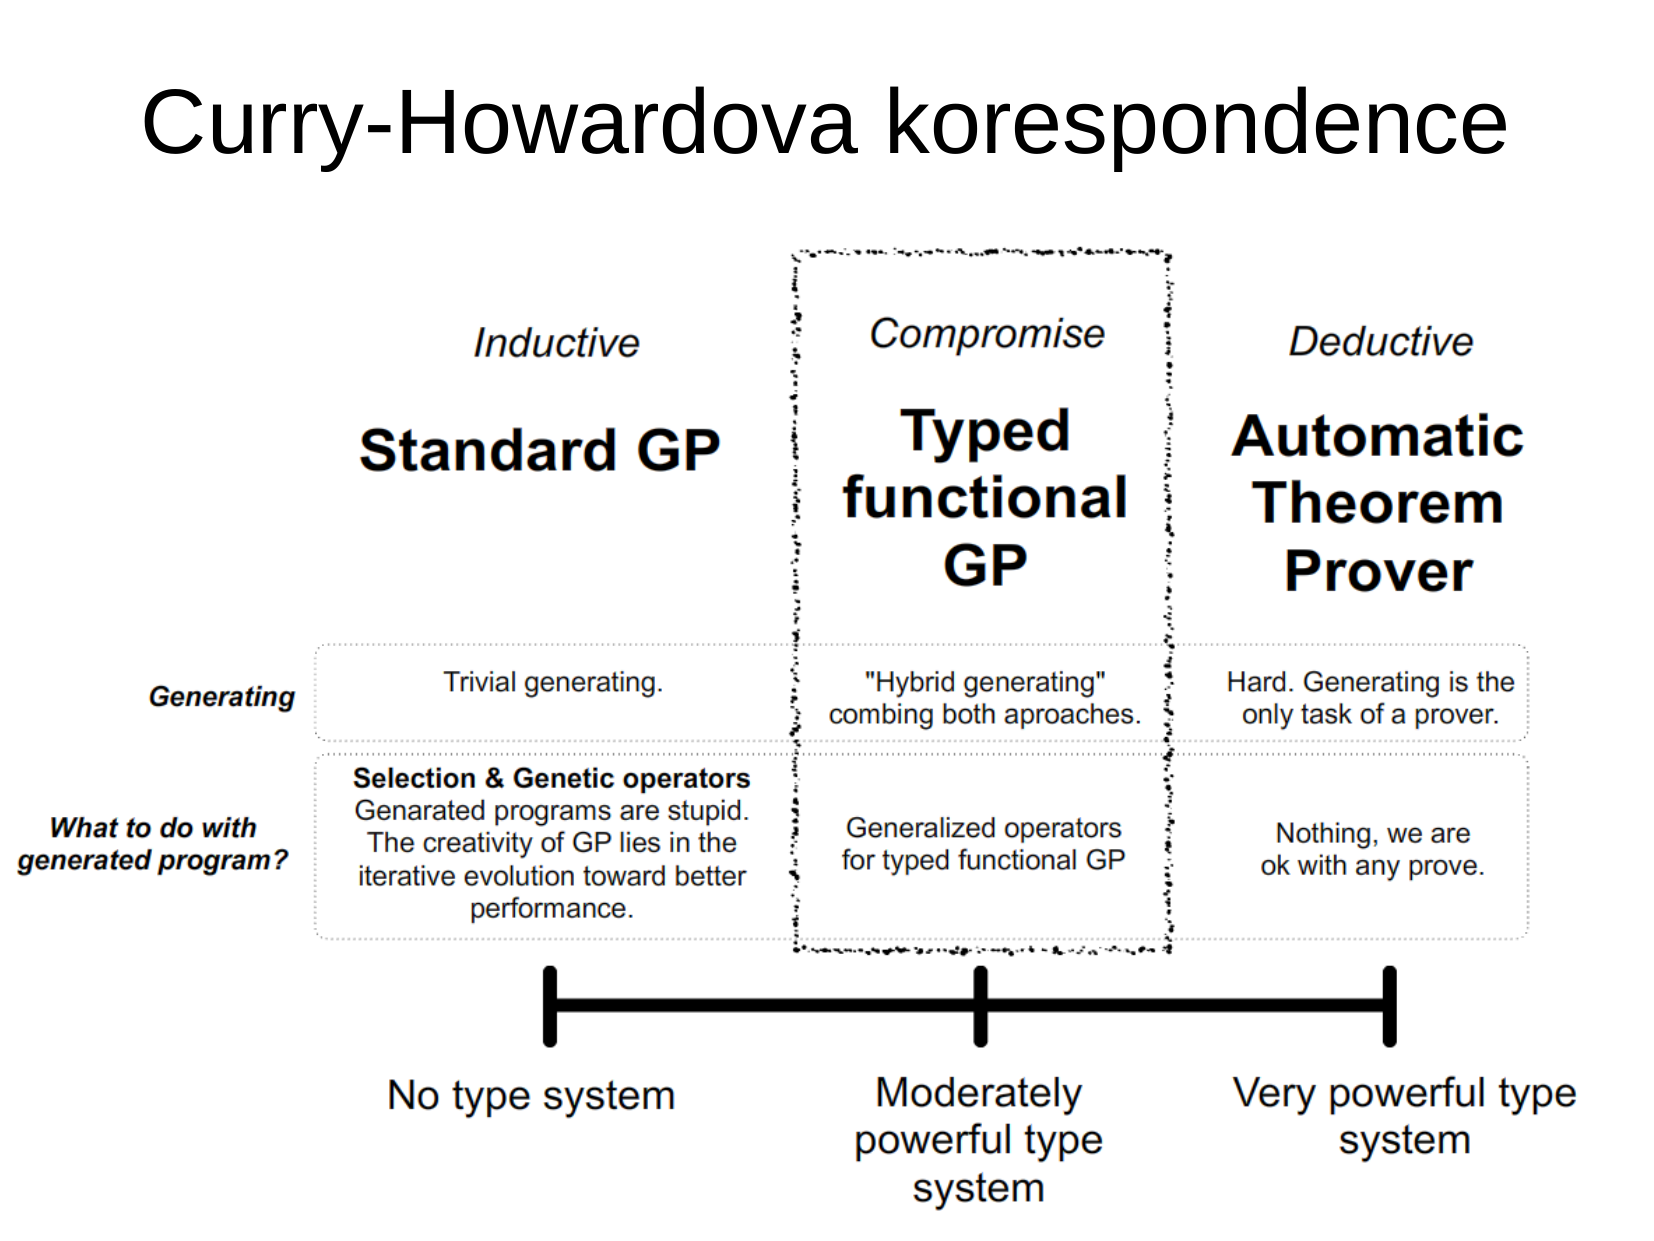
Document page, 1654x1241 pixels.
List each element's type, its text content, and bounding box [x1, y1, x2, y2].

picture [15, 239, 1615, 1223]
title Curry-Howardova korespondence [82, 17, 1571, 226]
